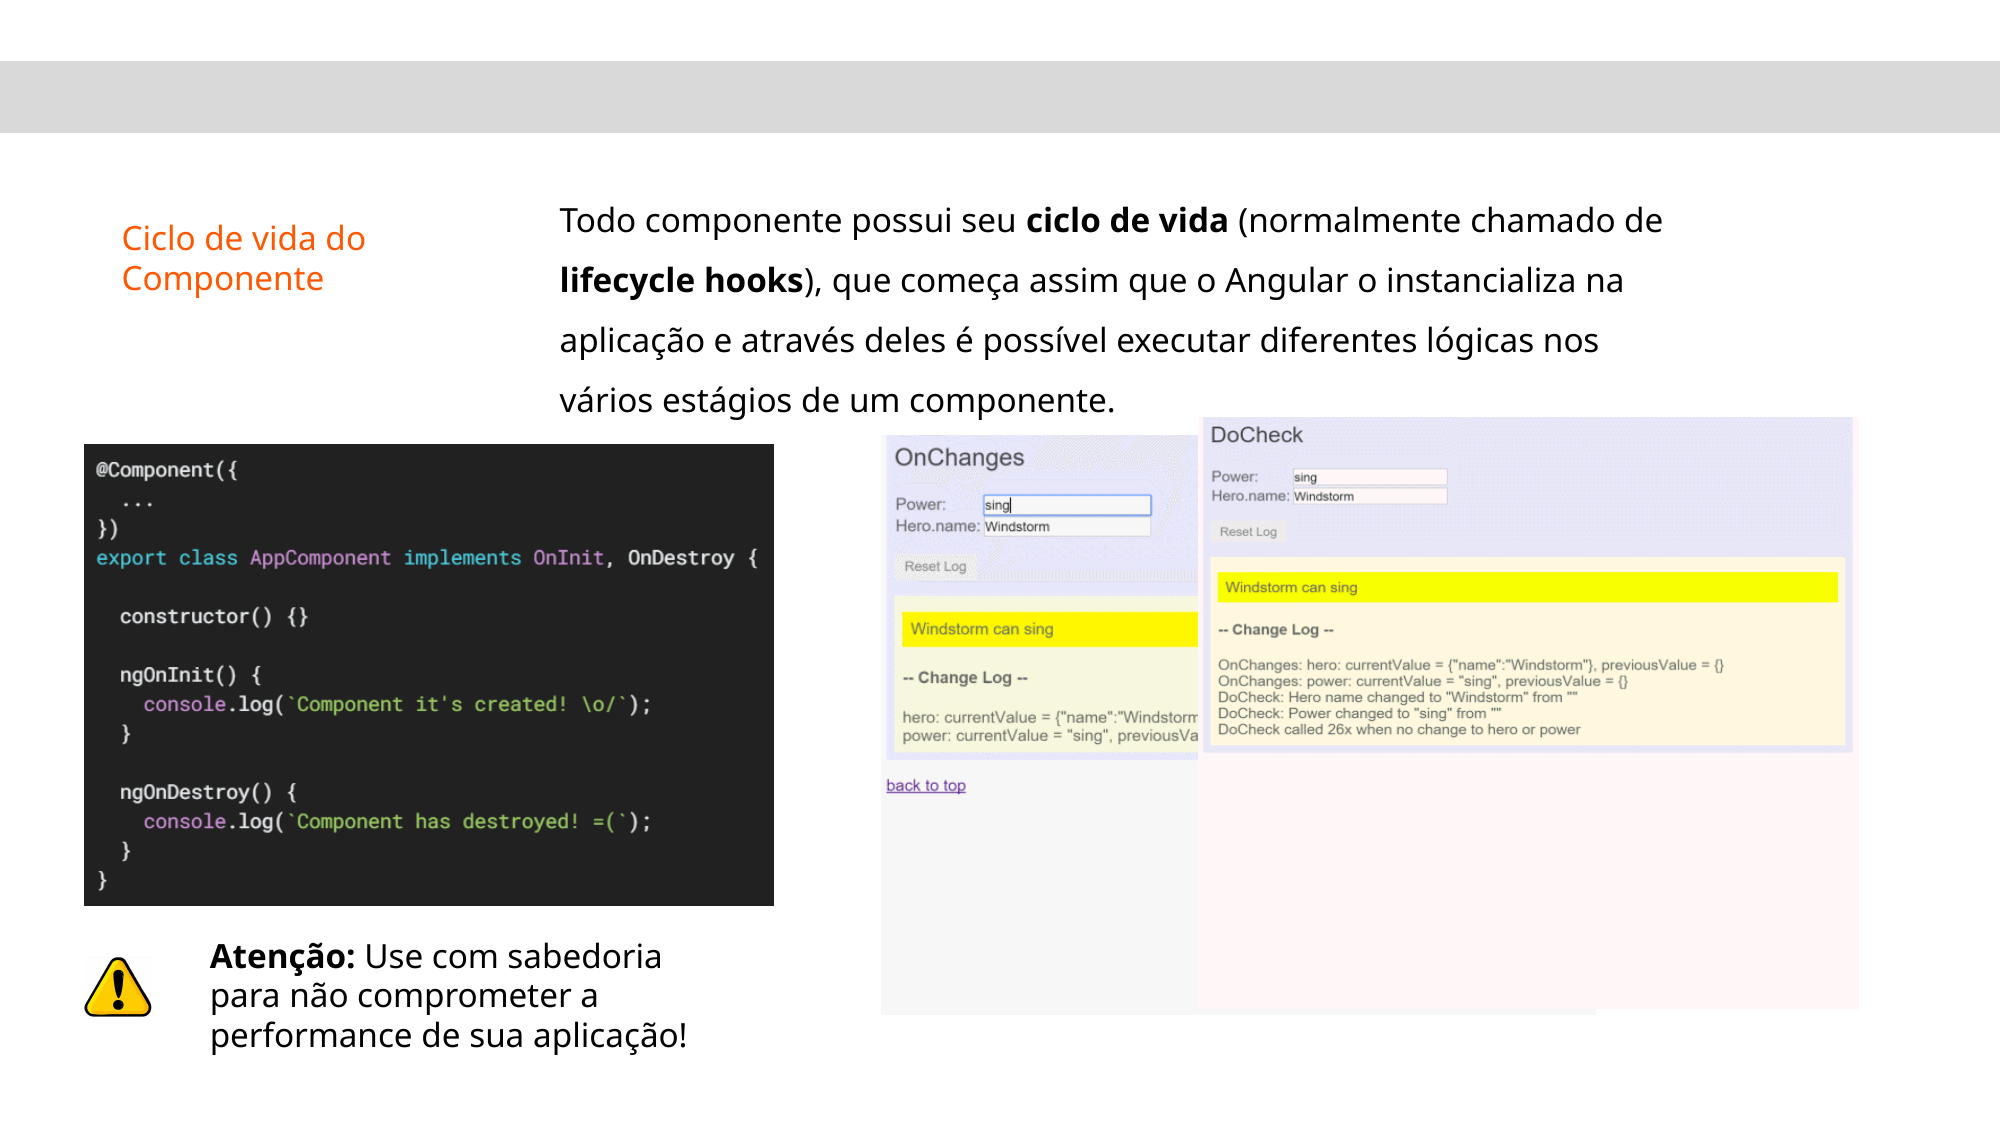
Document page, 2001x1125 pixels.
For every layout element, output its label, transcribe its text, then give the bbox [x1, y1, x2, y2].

picture [881, 417, 1859, 1015]
text_box Ciclo de vida do Componente [106, 209, 534, 444]
picture [84, 957, 152, 1017]
picture [84, 444, 774, 906]
text_box [0, 61, 2000, 133]
text_box Atenção: Use com sabedoria para não comprometer a performance de sua aplicação! [194, 927, 707, 1062]
text_box Todo componente possui seu ciclo de vida (normalmente chamado de lifecycle hooks), que começa assim que o Angular o instancializa na aplicação e através deles é possível executar diferentes lógicas nos vários estágios de um componente. [544, 172, 1680, 427]
